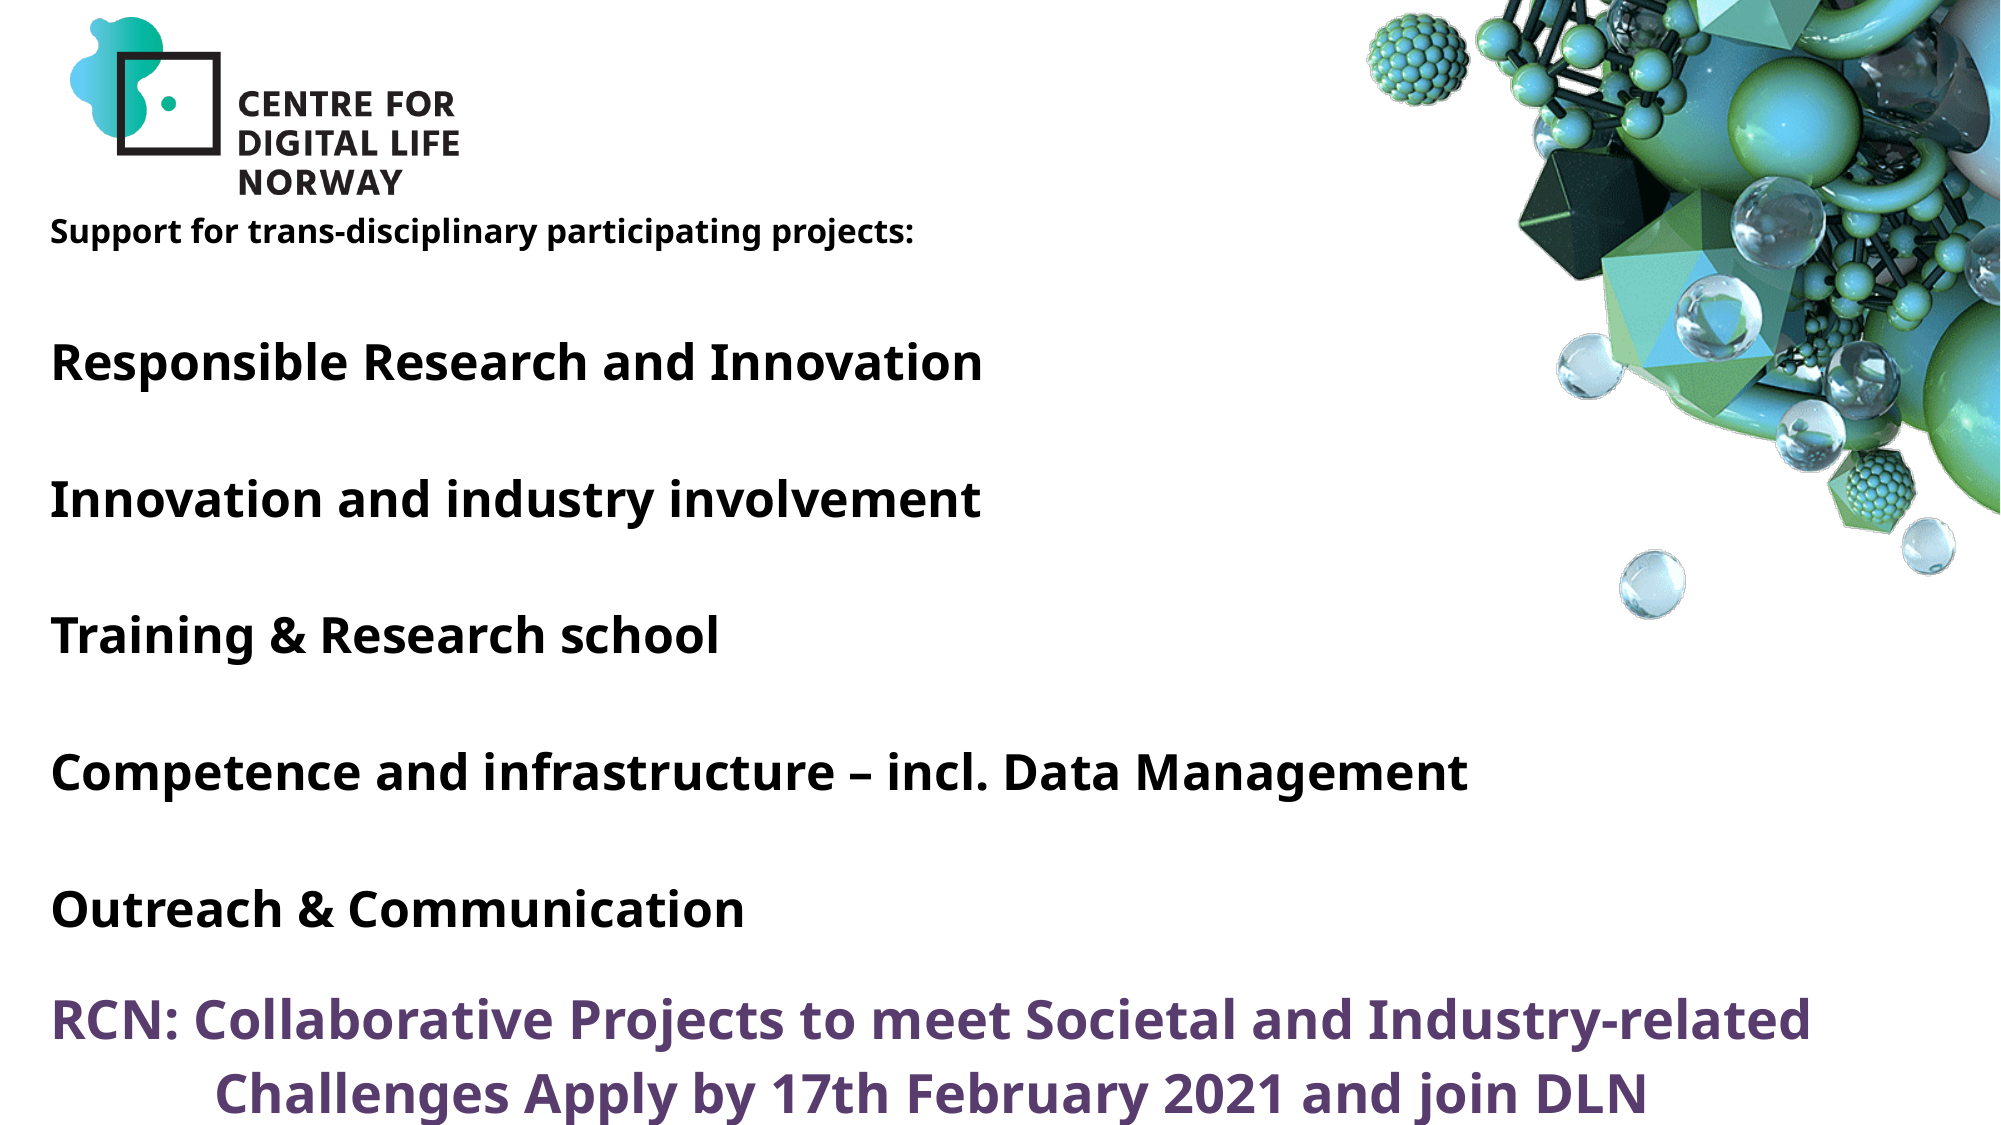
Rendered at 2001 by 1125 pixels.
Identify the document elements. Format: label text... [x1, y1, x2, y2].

picture [70, 17, 459, 195]
text_box Support for trans-disciplinary participating projects: Responsible Research and Innovation Innovation and industry involvement Training & Research school Competence and infrastructure – incl. Data Management Outreach & Communication RCN: Collaborative Projects to meet Societal and Industry-related Challenges Apply by 17th February 2021 and join DLN [35, 200, 1961, 1125]
picture [1343, 0, 2001, 665]
